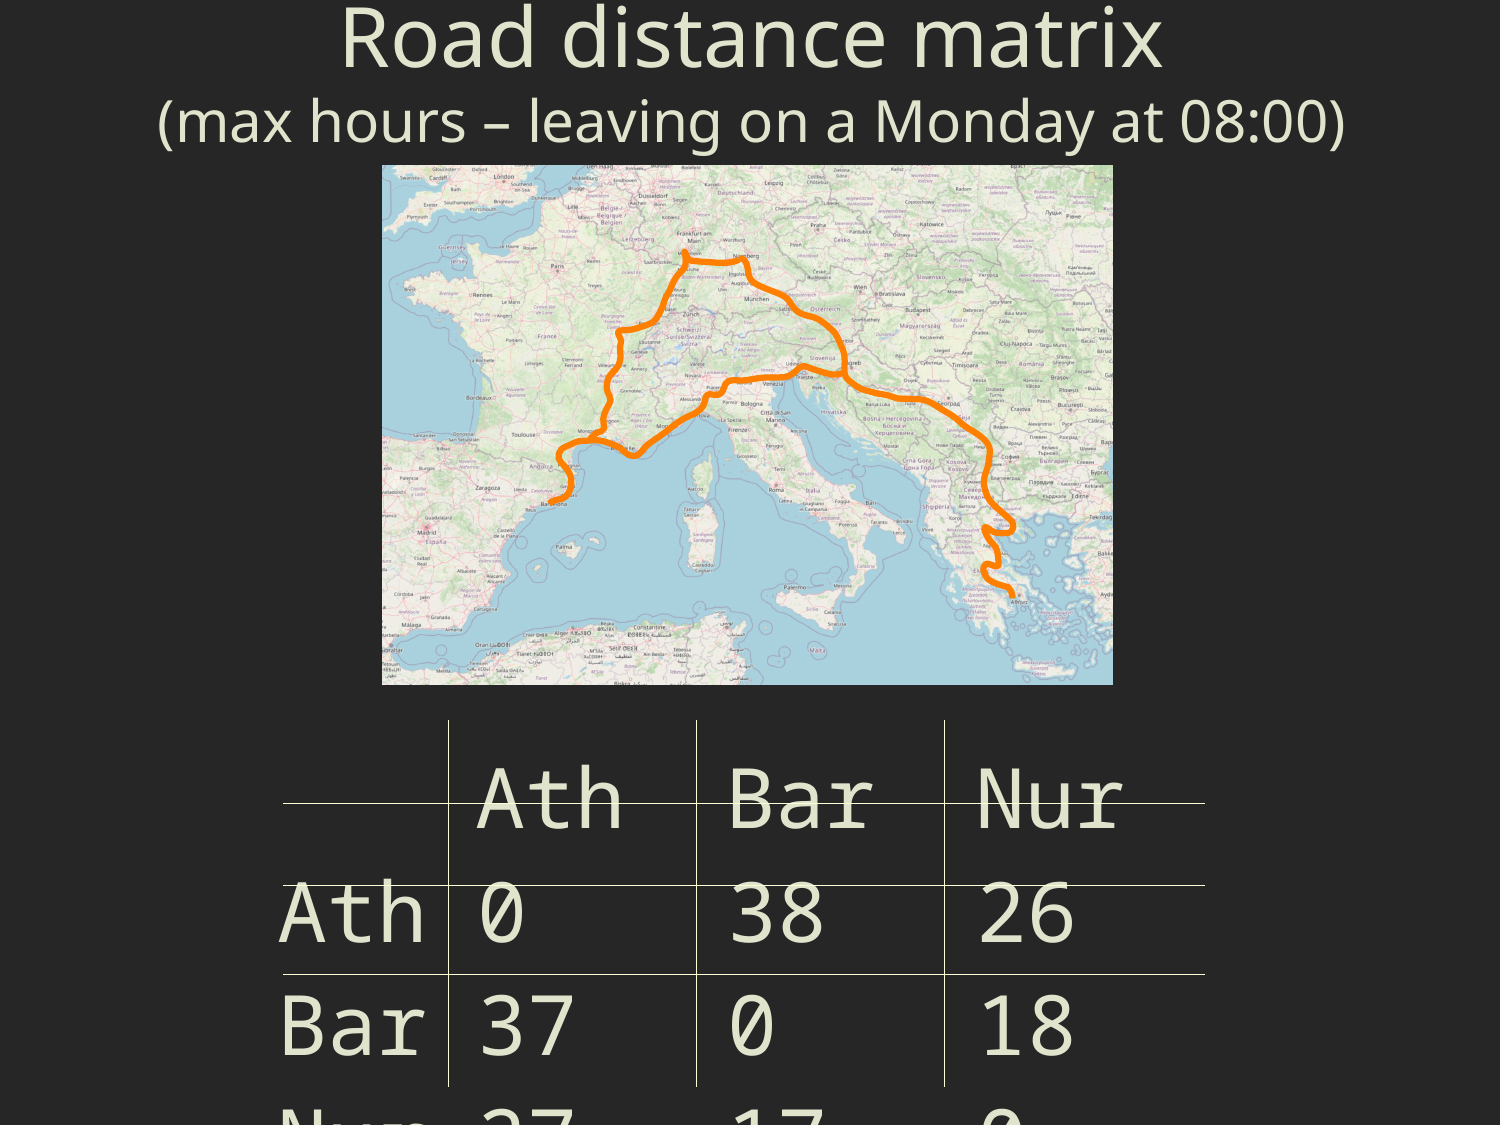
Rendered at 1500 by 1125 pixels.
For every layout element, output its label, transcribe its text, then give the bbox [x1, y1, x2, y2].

text_box Road distance matrix (max hours – leaving on a Monday at 08:00) [142, 0, 1361, 162]
text_box Ath Bar Nur Ath 0 38 26 Bar 37 0 18 Nur 27 17 0 [697, 804, 944, 885]
text_box Ath Bar Nur Ath 0 38 26 Bar 37 0 18 Nur 27 17 0 [697, 732, 944, 803]
text_box Ath Bar Nur Ath 0 38 26 Bar 37 0 18 Nur 27 17 0 [449, 732, 696, 803]
text_box Ath Bar Nur Ath 0 38 26 Bar 37 0 18 Nur 27 17 0 [945, 732, 1238, 1087]
text_box Ath Bar Nur Ath 0 38 26 Bar 37 0 18 Nur 27 17 0 [449, 886, 696, 1087]
picture [382, 165, 1113, 686]
text_box Ath Bar Nur Ath 0 38 26 Bar 37 0 18 Nur 27 17 0 [449, 804, 696, 885]
text_box Ath Bar Nur Ath 0 38 26 Bar 37 0 18 Nur 27 17 0 [697, 886, 944, 1087]
text_box Ath Bar Nur Ath 0 38 26 Bar 37 0 18 Nur 27 17 0 [262, 732, 448, 1087]
